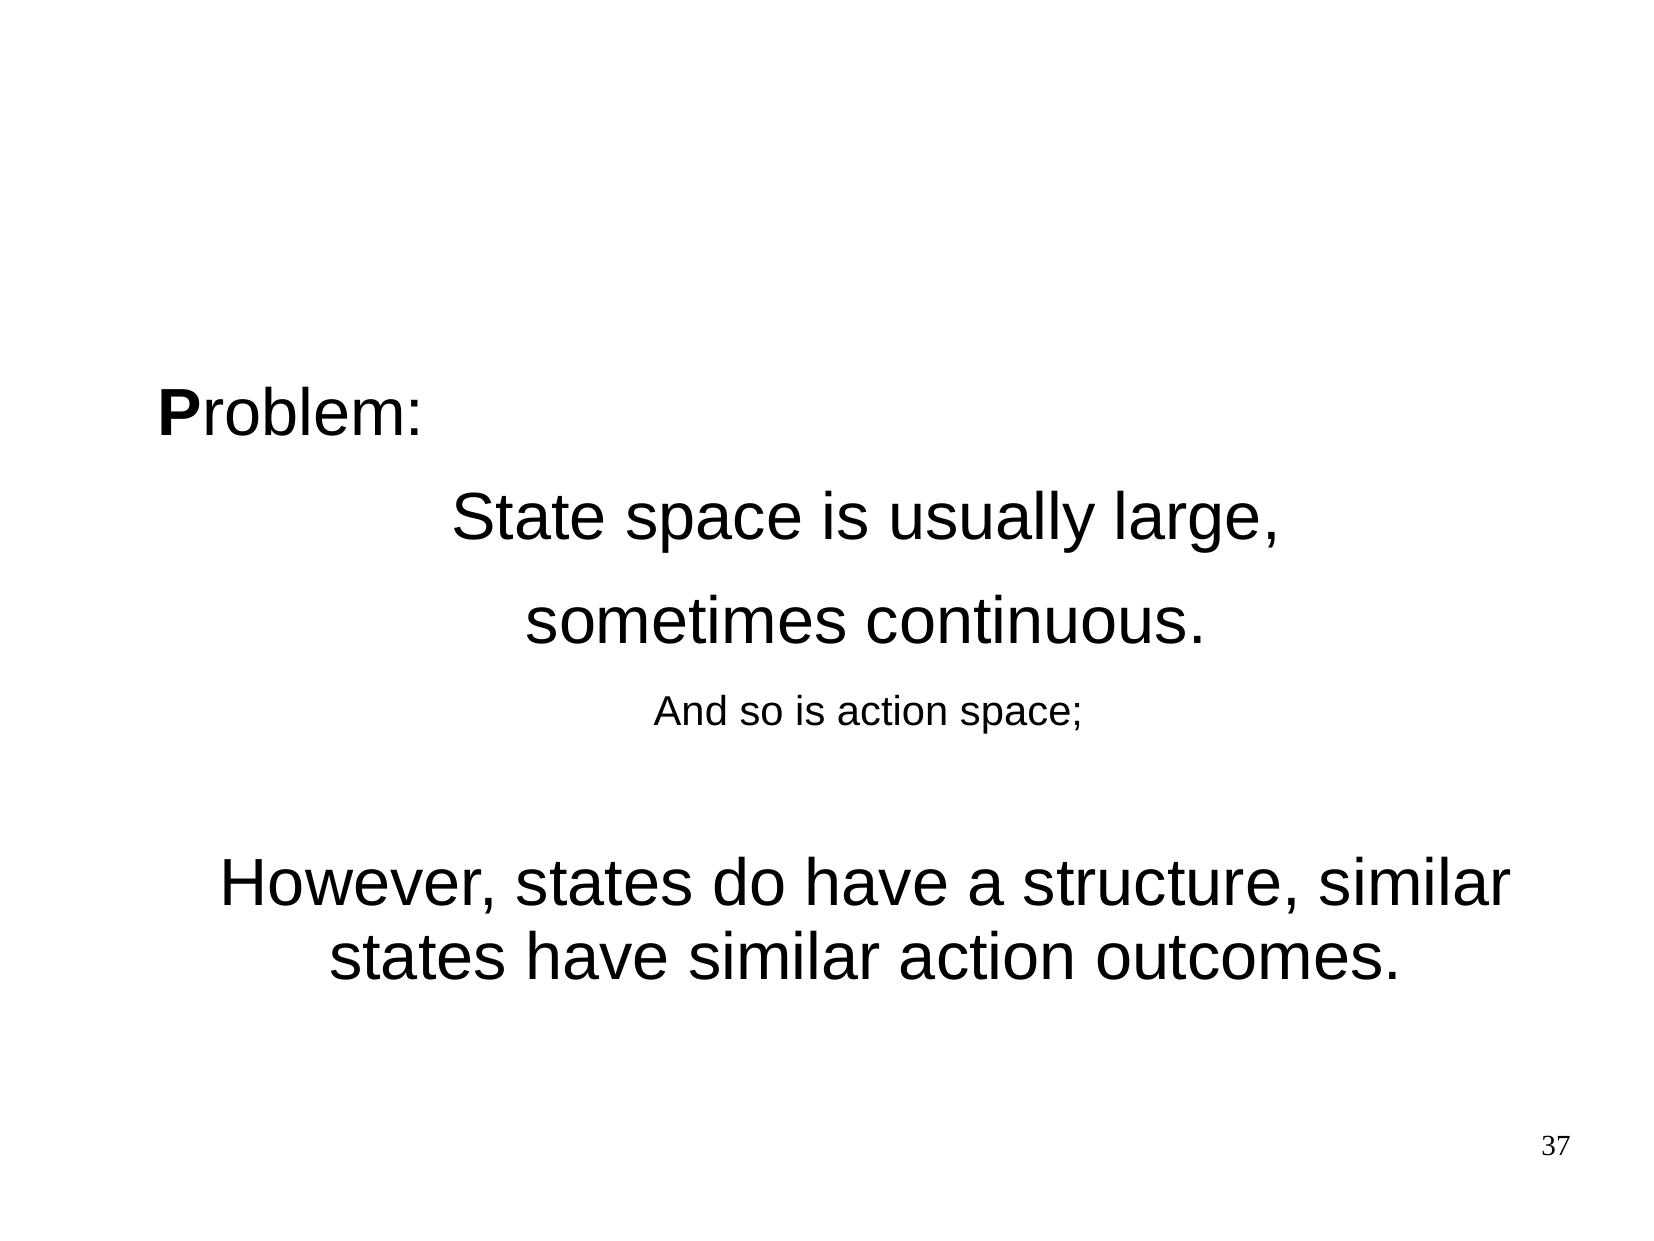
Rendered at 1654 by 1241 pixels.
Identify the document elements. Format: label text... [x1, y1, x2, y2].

list Problem: State space is usually large, sometimes continuous. And so is action space; However, states do have a structure, similar states have similar action outcomes. [86, 375, 1576, 1081]
